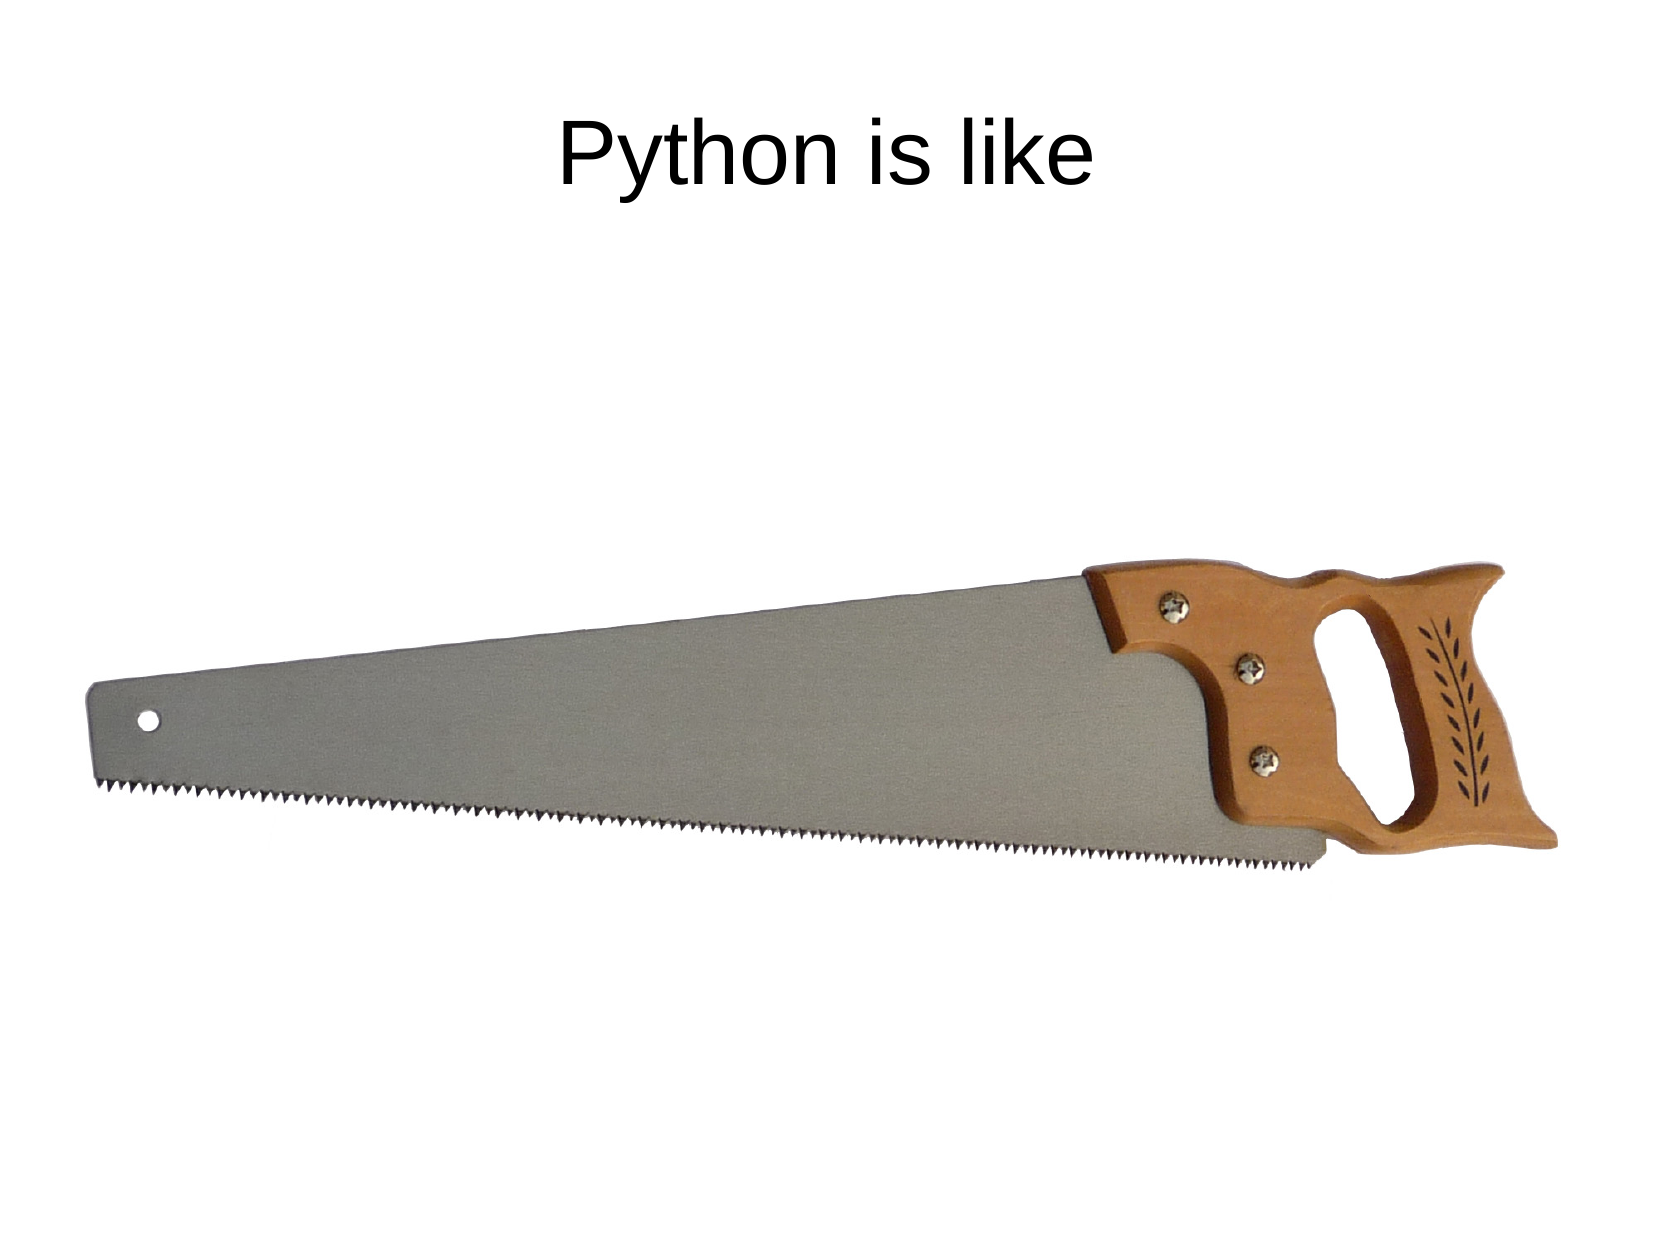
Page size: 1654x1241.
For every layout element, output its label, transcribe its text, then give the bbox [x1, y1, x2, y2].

title Python is like [82, 56, 1571, 250]
picture [0, 276, 1620, 1080]
